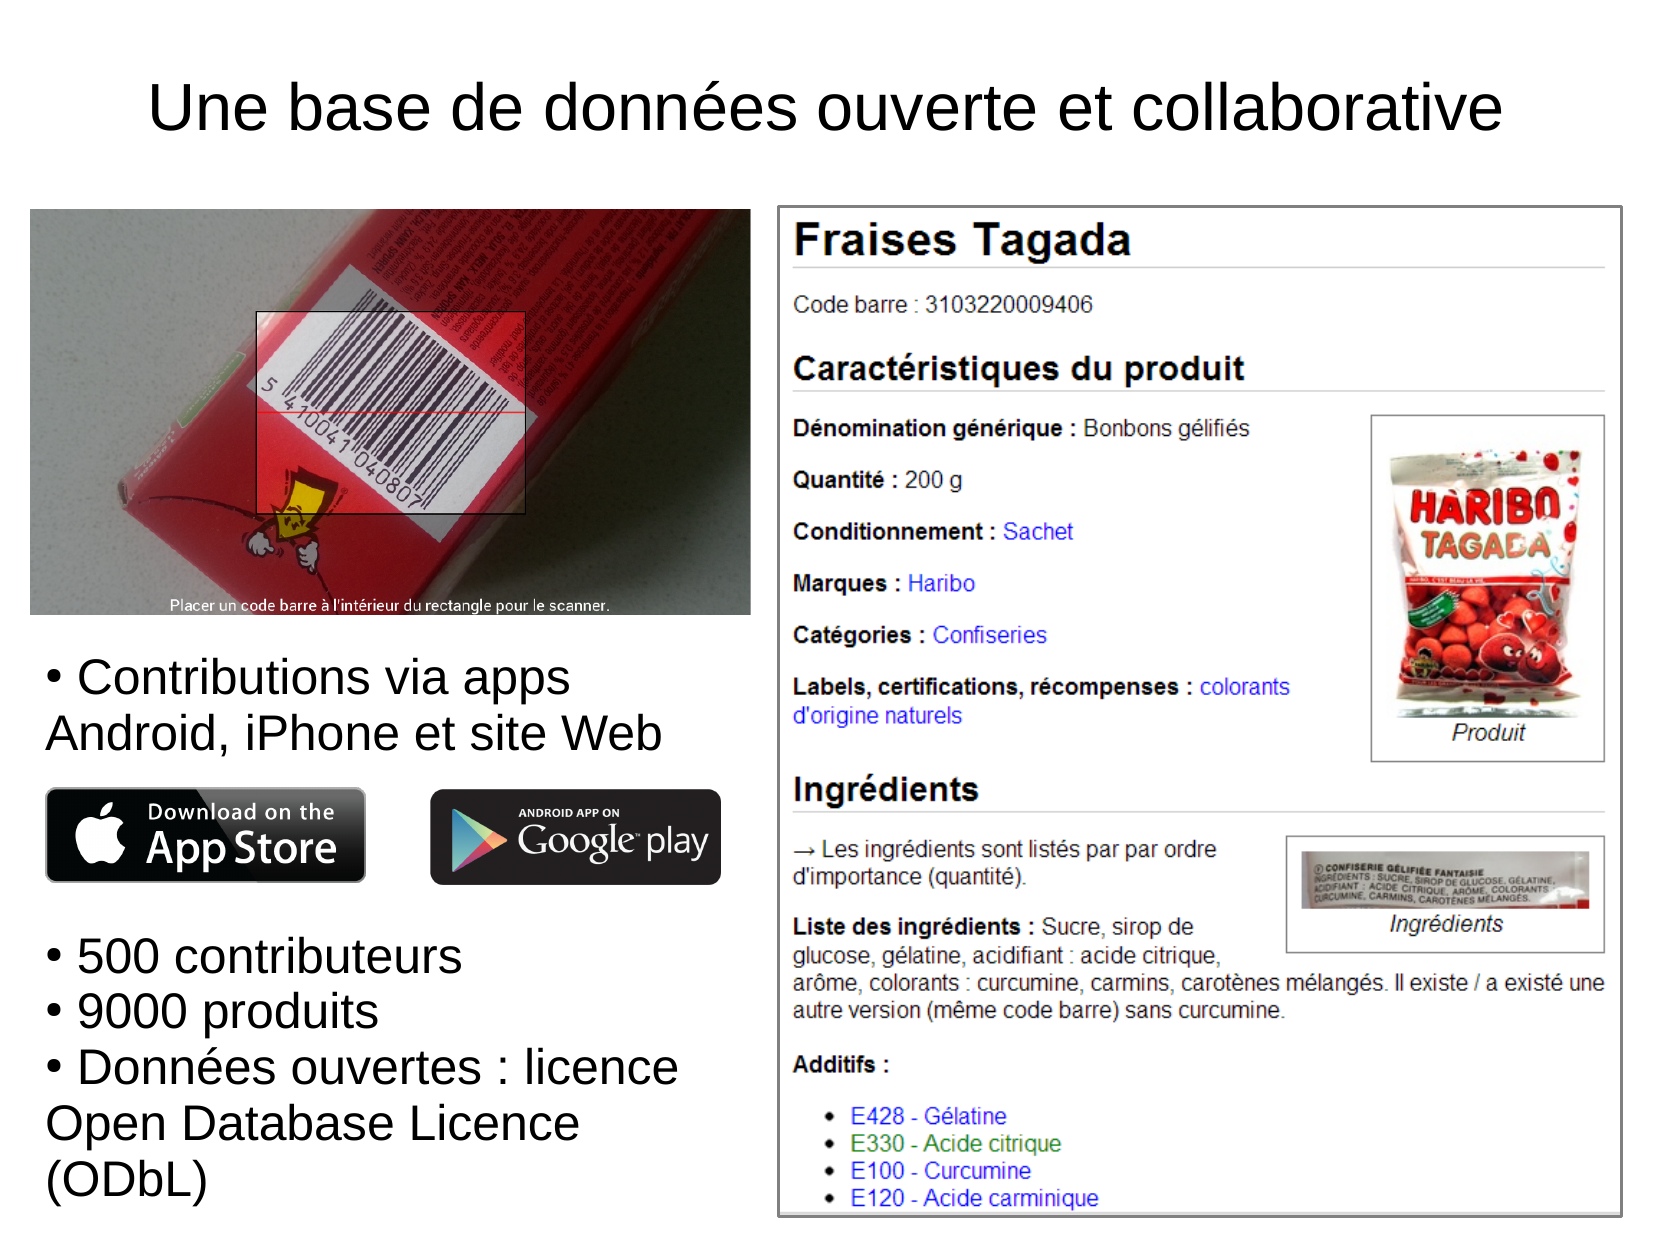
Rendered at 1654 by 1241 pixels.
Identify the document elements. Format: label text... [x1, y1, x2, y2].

picture [45, 787, 366, 883]
picture [780, 208, 1621, 1216]
subtitle Contributions via apps Android, iPhone et site Web 500 contributeurs 9000 produits Données ouvertes : licence Open Database Licence (ODbL) [45, 649, 743, 1241]
picture [30, 209, 751, 616]
picture [430, 789, 721, 886]
title Une base de données ouverte et collaborative [82, 49, 1571, 166]
